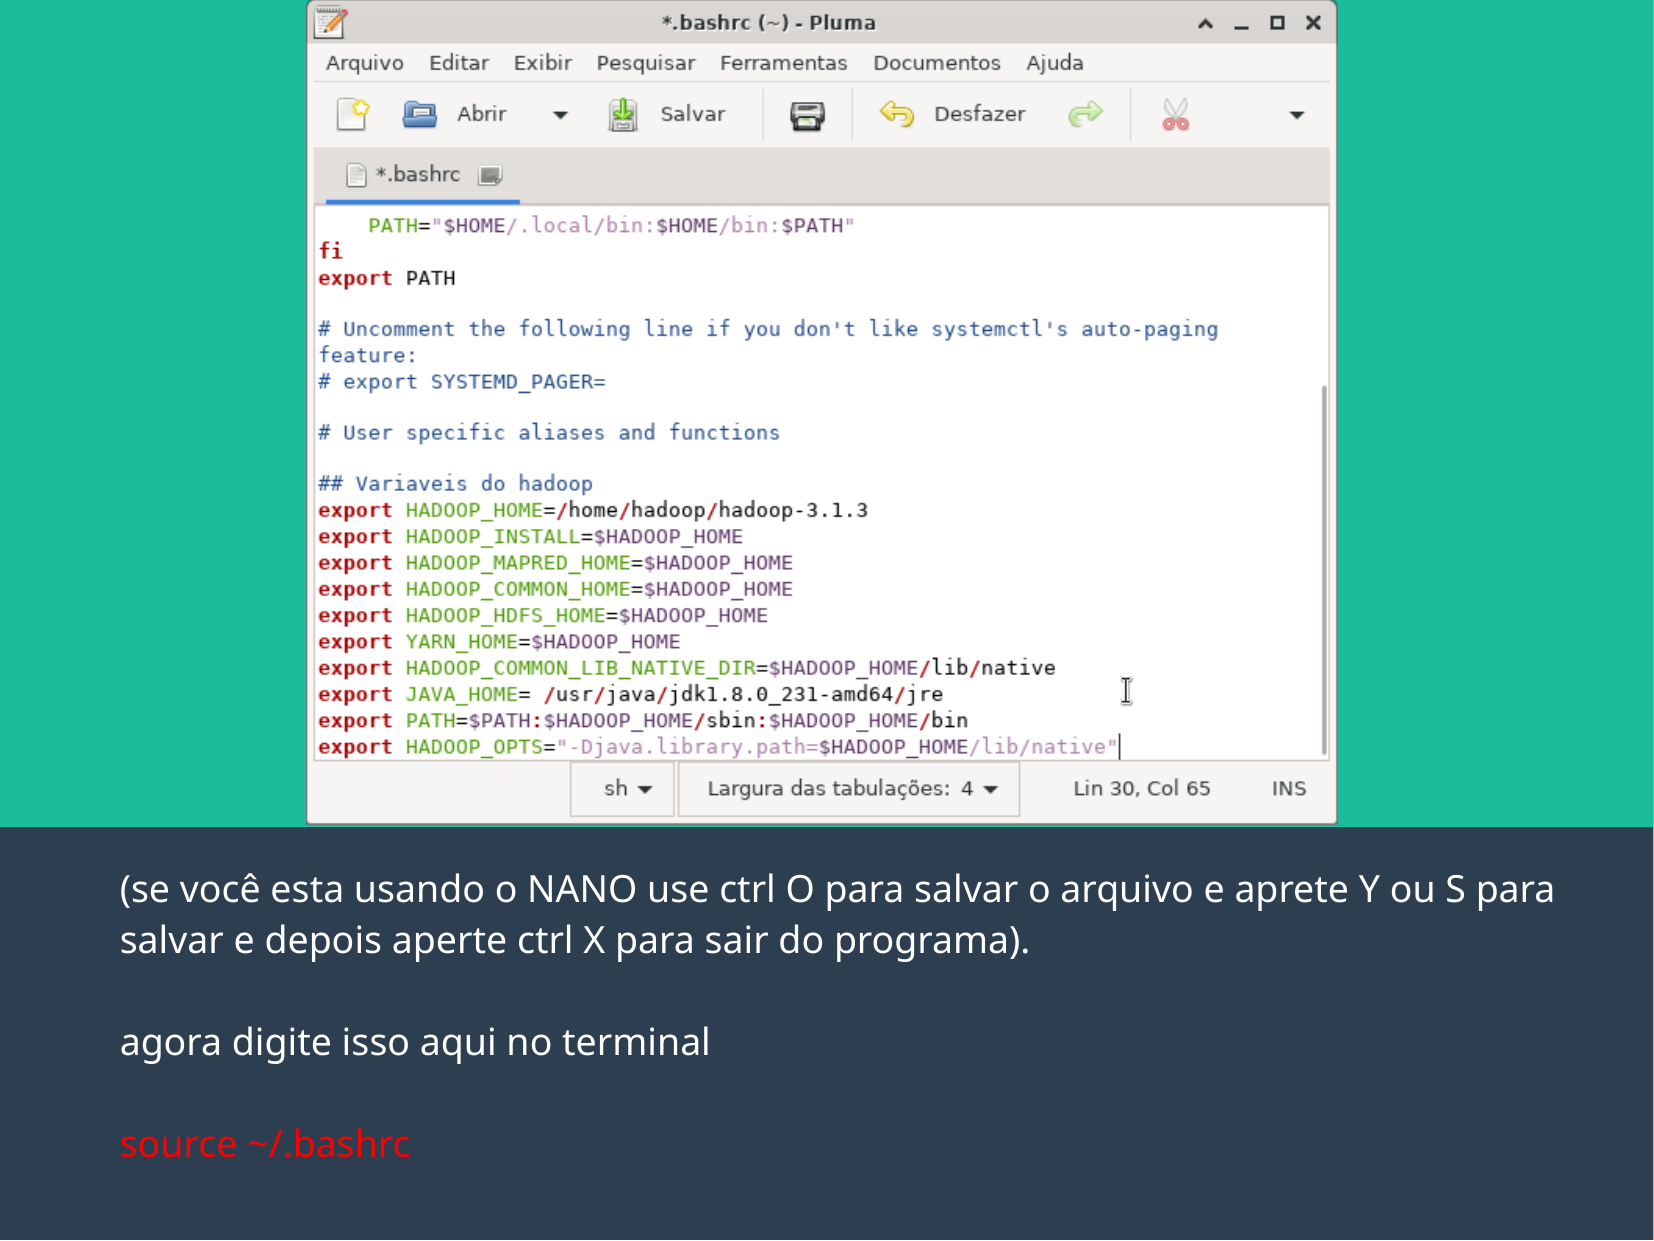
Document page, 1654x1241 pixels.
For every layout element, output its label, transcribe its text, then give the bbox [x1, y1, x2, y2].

picture [306, 0, 1338, 826]
text_box (se você esta usando o NANO use ctrl O para salvar o arquivo e aprete Y ou S para salvar e depois aperte ctrl X para sair do programa). agora digite isso aqui no terminal source ~/.bashrc [105, 855, 1591, 1131]
